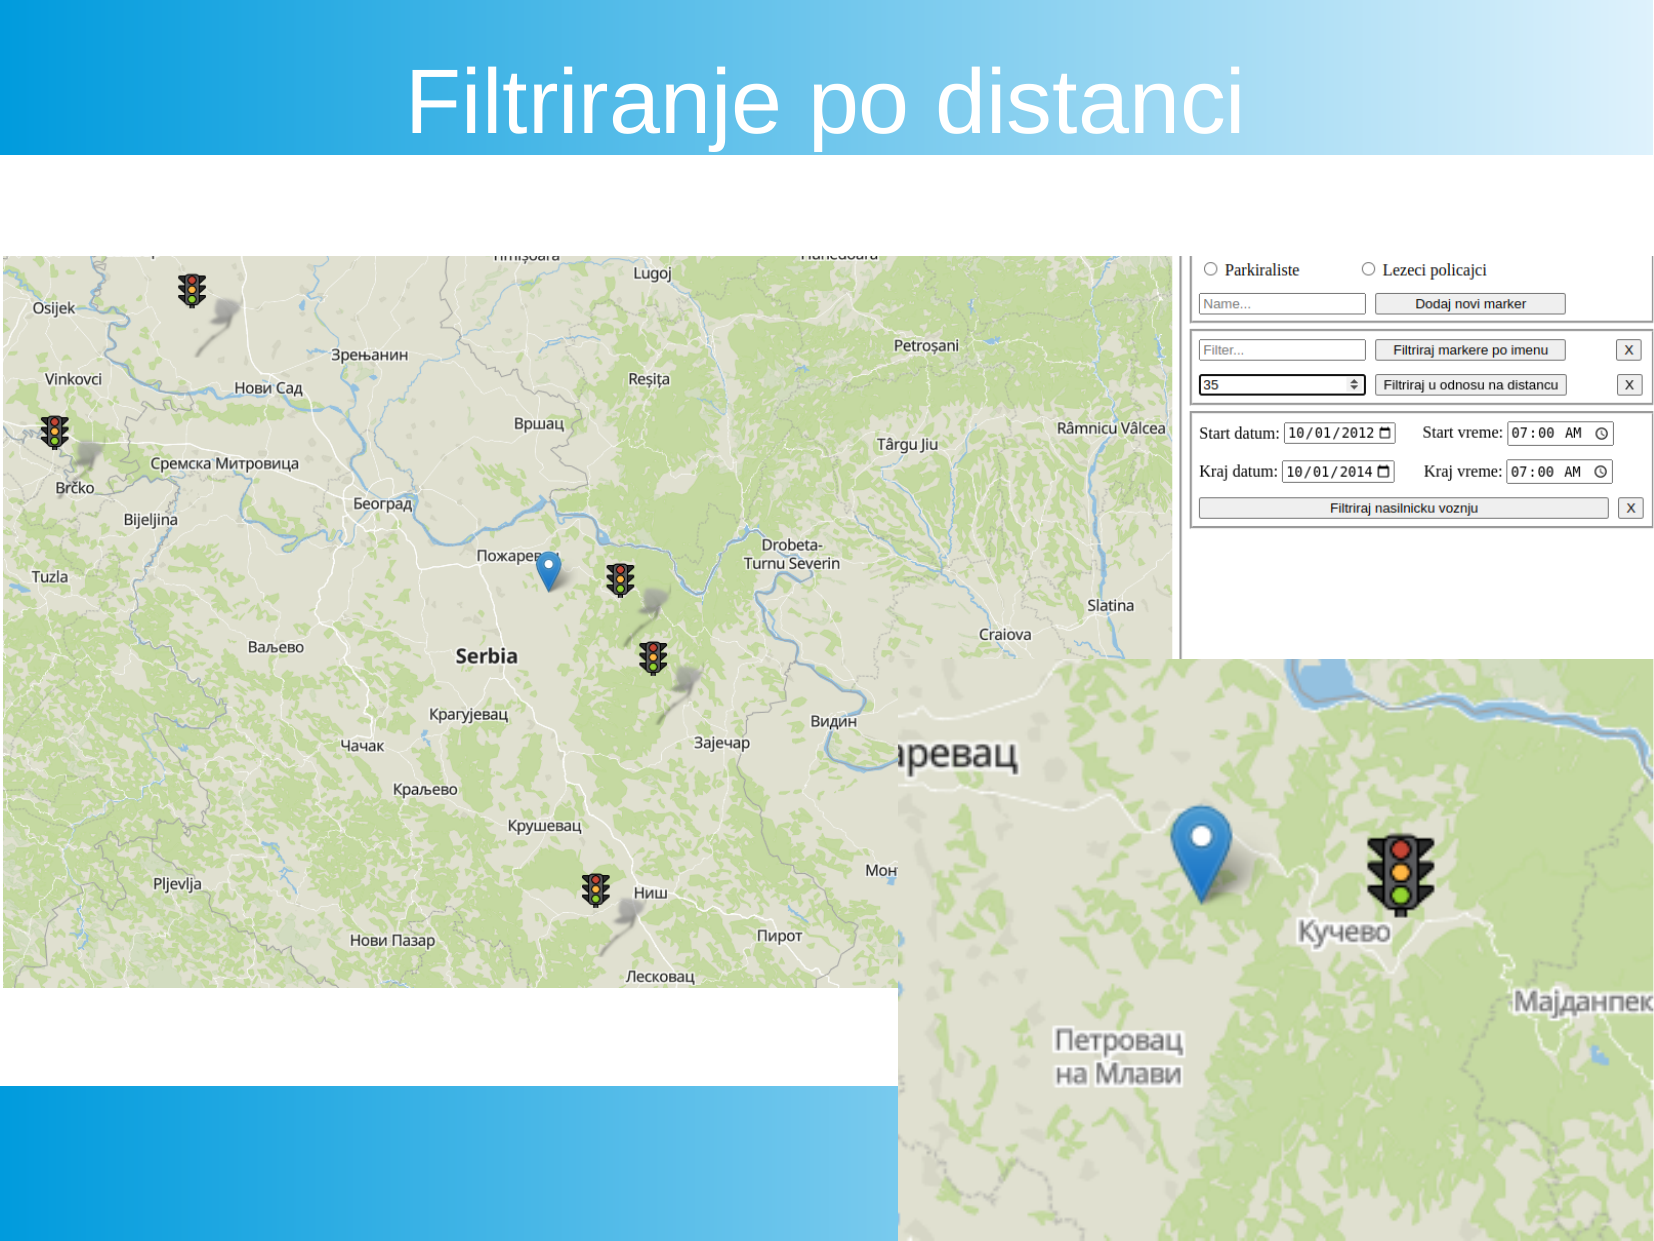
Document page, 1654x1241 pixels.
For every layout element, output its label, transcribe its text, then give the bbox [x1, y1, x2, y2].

picture [3, 256, 1654, 1241]
title Filtriranje po distanci [82, 49, 1571, 155]
